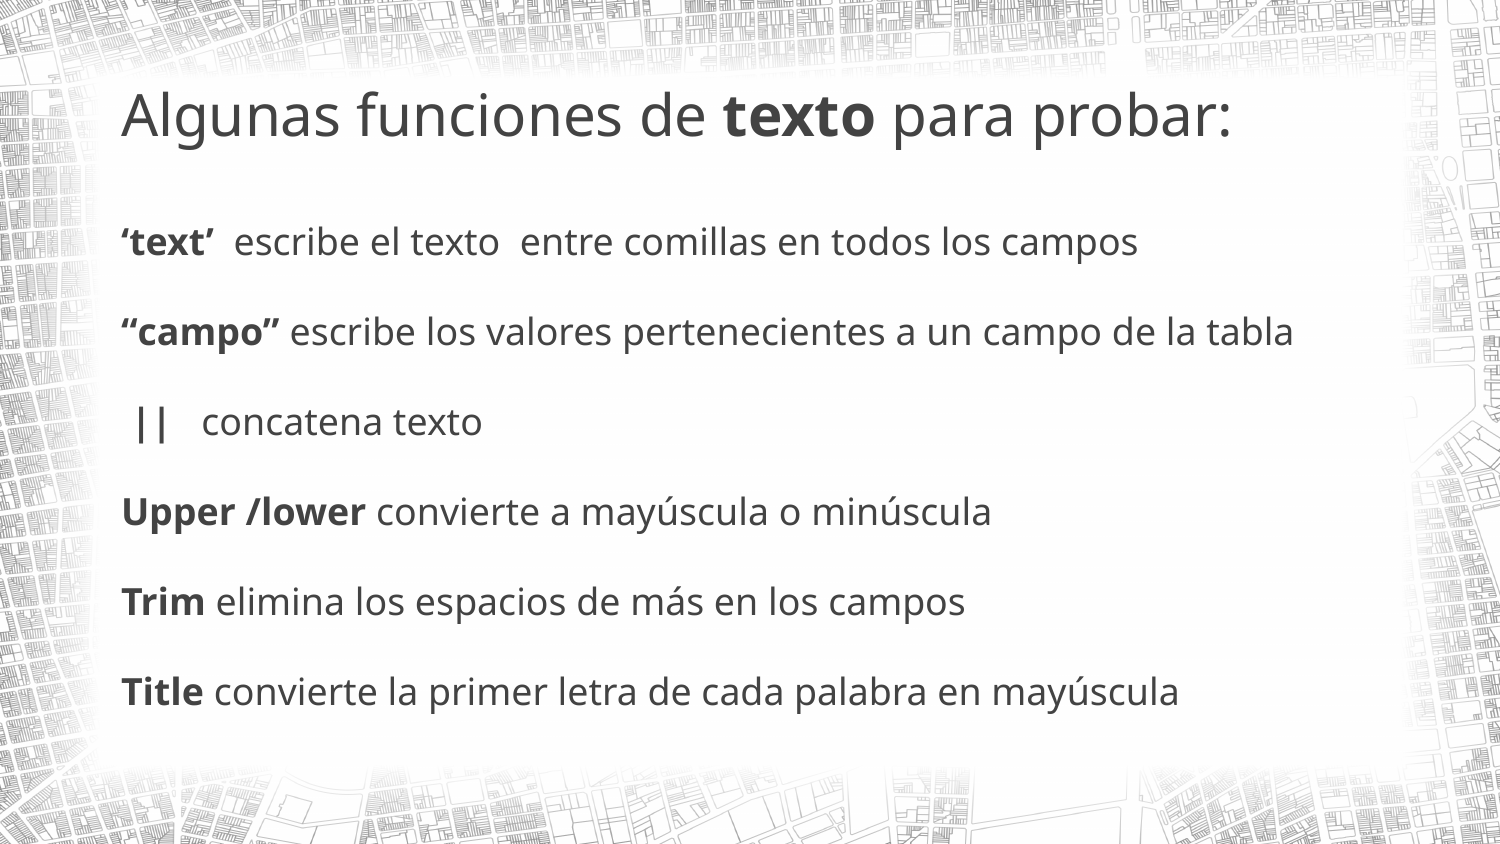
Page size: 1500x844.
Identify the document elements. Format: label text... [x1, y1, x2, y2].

picture [0, 0, 1500, 844]
picture [872, 237, 884, 253]
text_box Algunas funciones de texto para probar: ‘text’ escribe el texto entre comillas en todos los campos “campo” escribe los valores pertenecientes a un campo de la tabla || concatena texto Upper /lower convierte a mayúscula o minúscula Trim elimina los espacios de más en los campos Title convierte la primer letra de cada palabra en mayúscula [106, 70, 1500, 226]
picture [321, 237, 333, 253]
